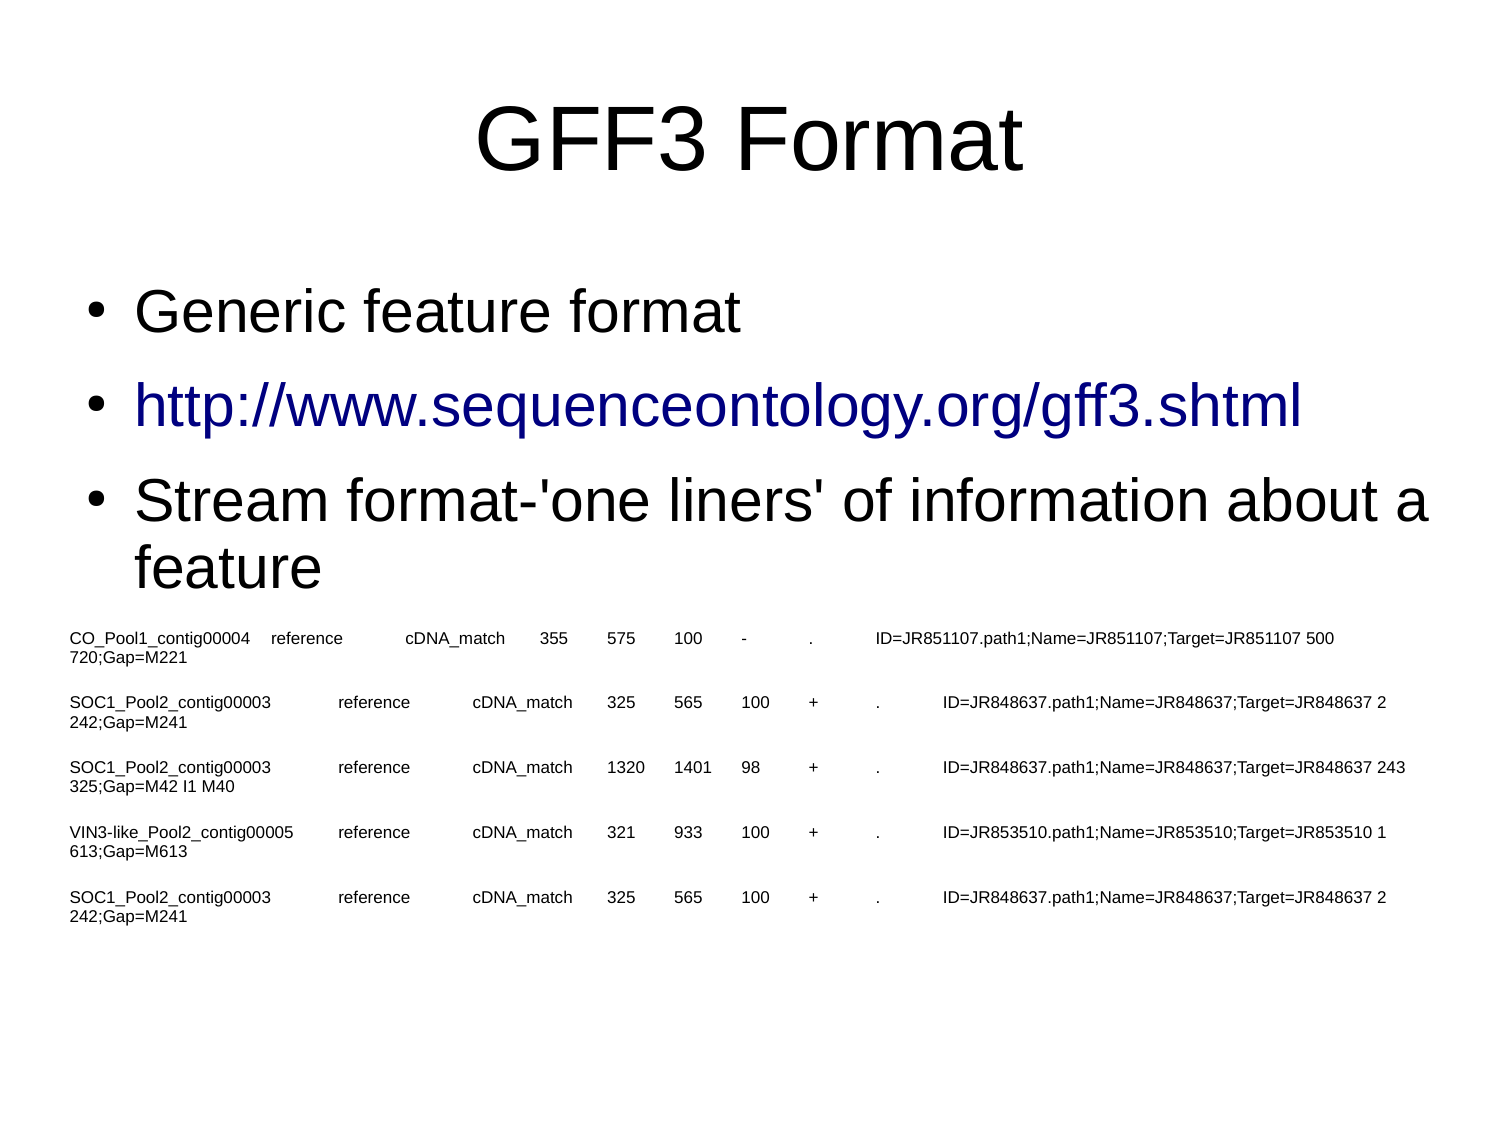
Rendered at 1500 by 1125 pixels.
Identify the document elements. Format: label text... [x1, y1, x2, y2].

title GFF3 Format [75, 44, 1425, 233]
list Generic feature format http://www.sequenceontology.org/gff3.shtml Stream format-'one liners' of information about a feature CO_Pool1_contig00004 reference cDNA_match 355 575 100 - . ID=JR851107.path1;Name=JR851107;Target=JR851107 500 720;Gap=M221 SOC1_Pool2_contig00003 reference cDNA_match 325 565 100 + . ID=JR848637.path1;Name=JR848637;Target=JR848637 2 242;Gap=M241 SOC1_Pool2_contig00003 reference cDNA_match 1320 1401 98 + . ID=JR848637.path1;Name=JR848637;Target=JR848637 243 325;Gap=M42 I1 M40 VIN3-like_Pool2_contig00005 reference cDNA_match 321 933 100 + . ID=JR853510.path1;Name=JR853510;Target=JR853510 1 613;Gap=M613 SOC1_Pool2_contig00003 reference cDNA_match 325 565 100 + . ID=JR848637.path1;Name=JR848637;Target=JR848637 2 242;Gap=M241 [69, 277, 1451, 930]
